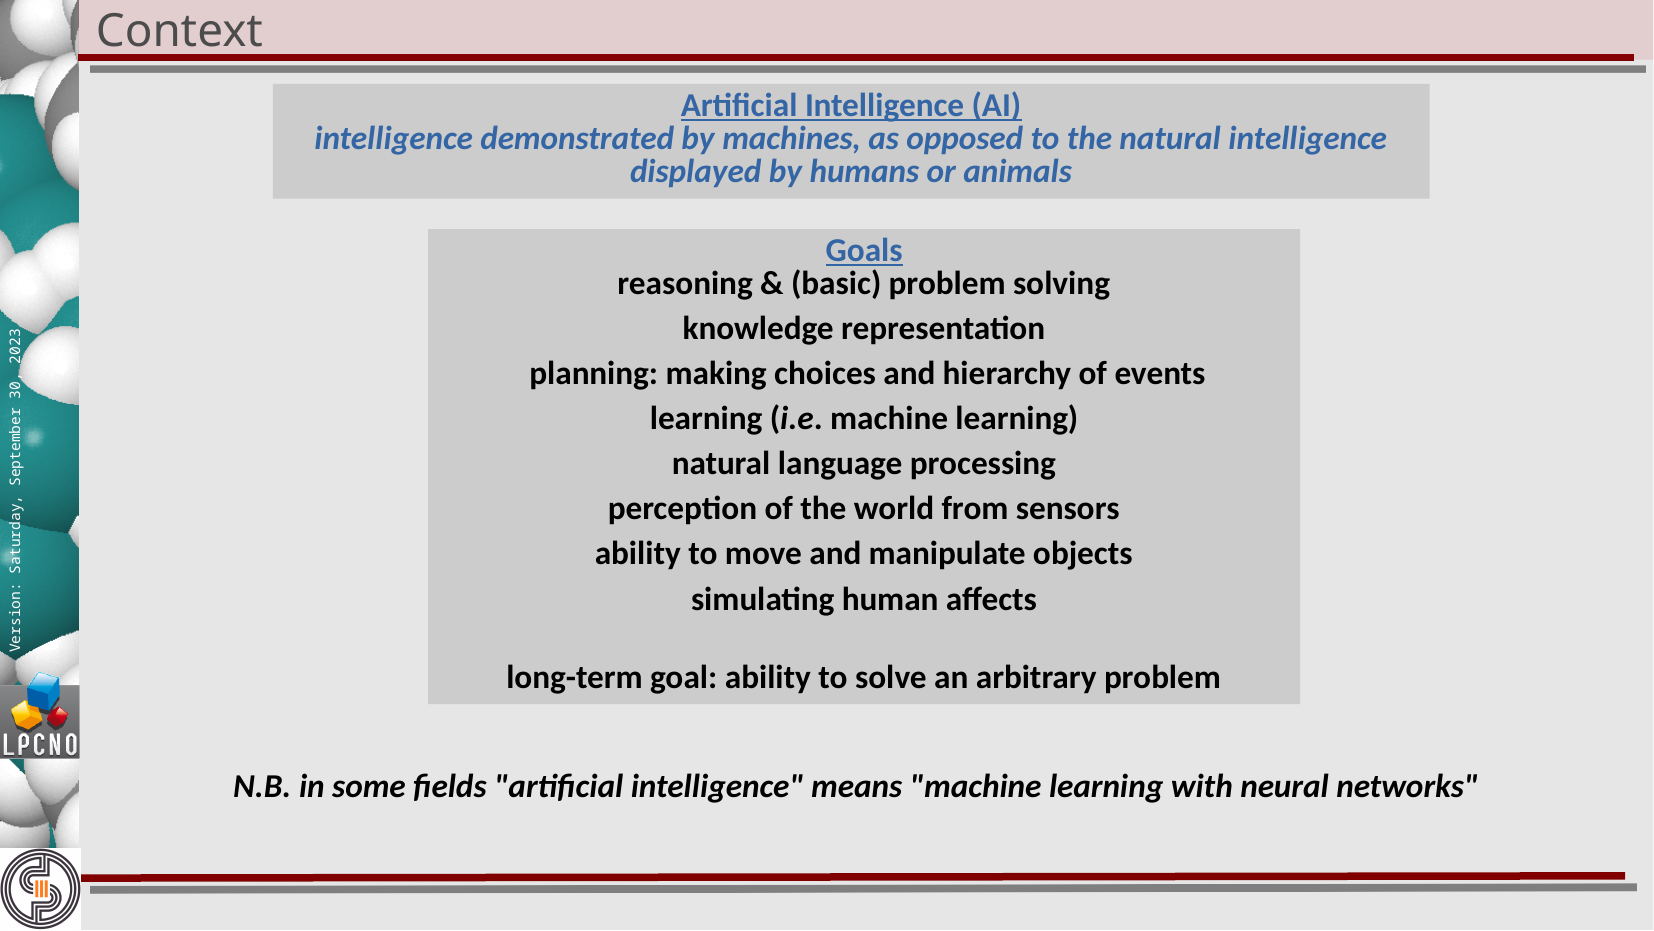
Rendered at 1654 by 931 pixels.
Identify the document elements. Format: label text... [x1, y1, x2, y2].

picture [0, 0, 81, 930]
text_box N.B. in some fields "artificial intelligence" means "machine learning with neural networks" [160, 765, 1553, 814]
title Context [78, 0, 1654, 58]
text_box Goals reasoning & (basic) problem solving knowledge representation planning: making choices and hierarchy of events learning (i.e. machine learning) natural language processing perception of the world from sensors ability to move and manipulate objects simulating human affects long-term goal: ability to solve an arbitrary problem [428, 229, 1301, 705]
text_box Artificial Intelligence (AI) intelligence demonstrated by machines, as opposed to the natural intelligence displayed by humans or animals [272, 83, 1430, 199]
